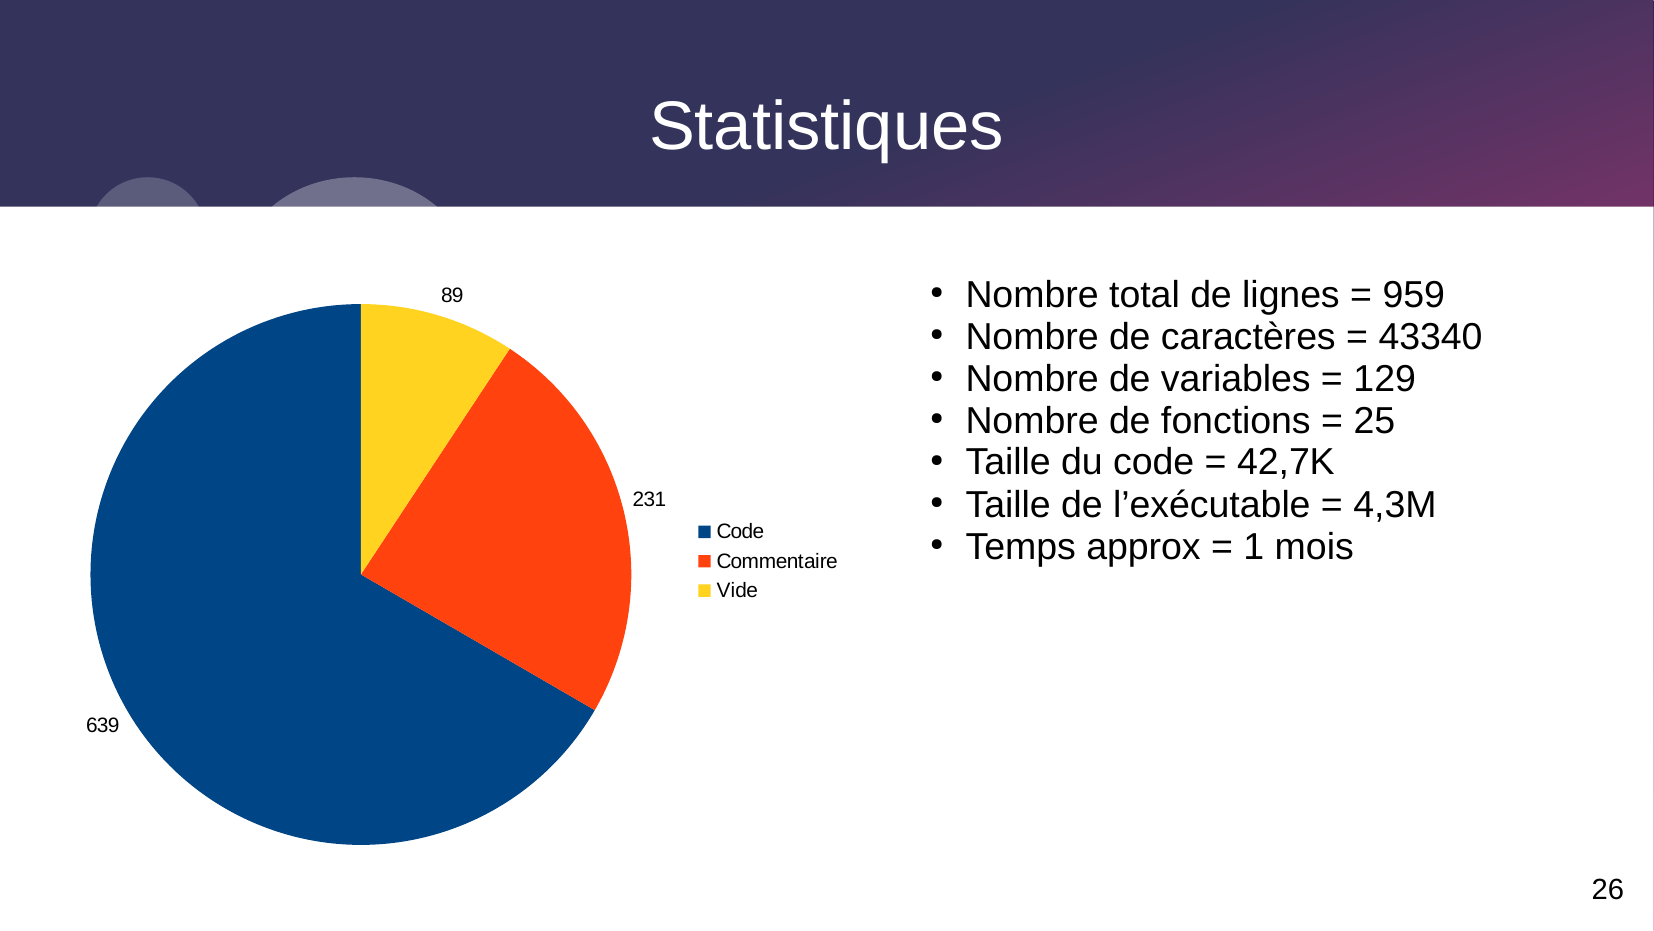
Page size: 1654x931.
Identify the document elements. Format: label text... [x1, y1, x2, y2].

title Statistiques [88, 44, 1565, 207]
chart [45, 265, 857, 857]
text_box Nombre total de lignes = 959 Nombre de caractères = 43340 Nombre de variables = 129 Nombre de fonctions = 25 Taille du code = 42,7K Taille de l’exécutable = 4,3M Temps approx = 1 mois [915, 265, 1625, 575]
